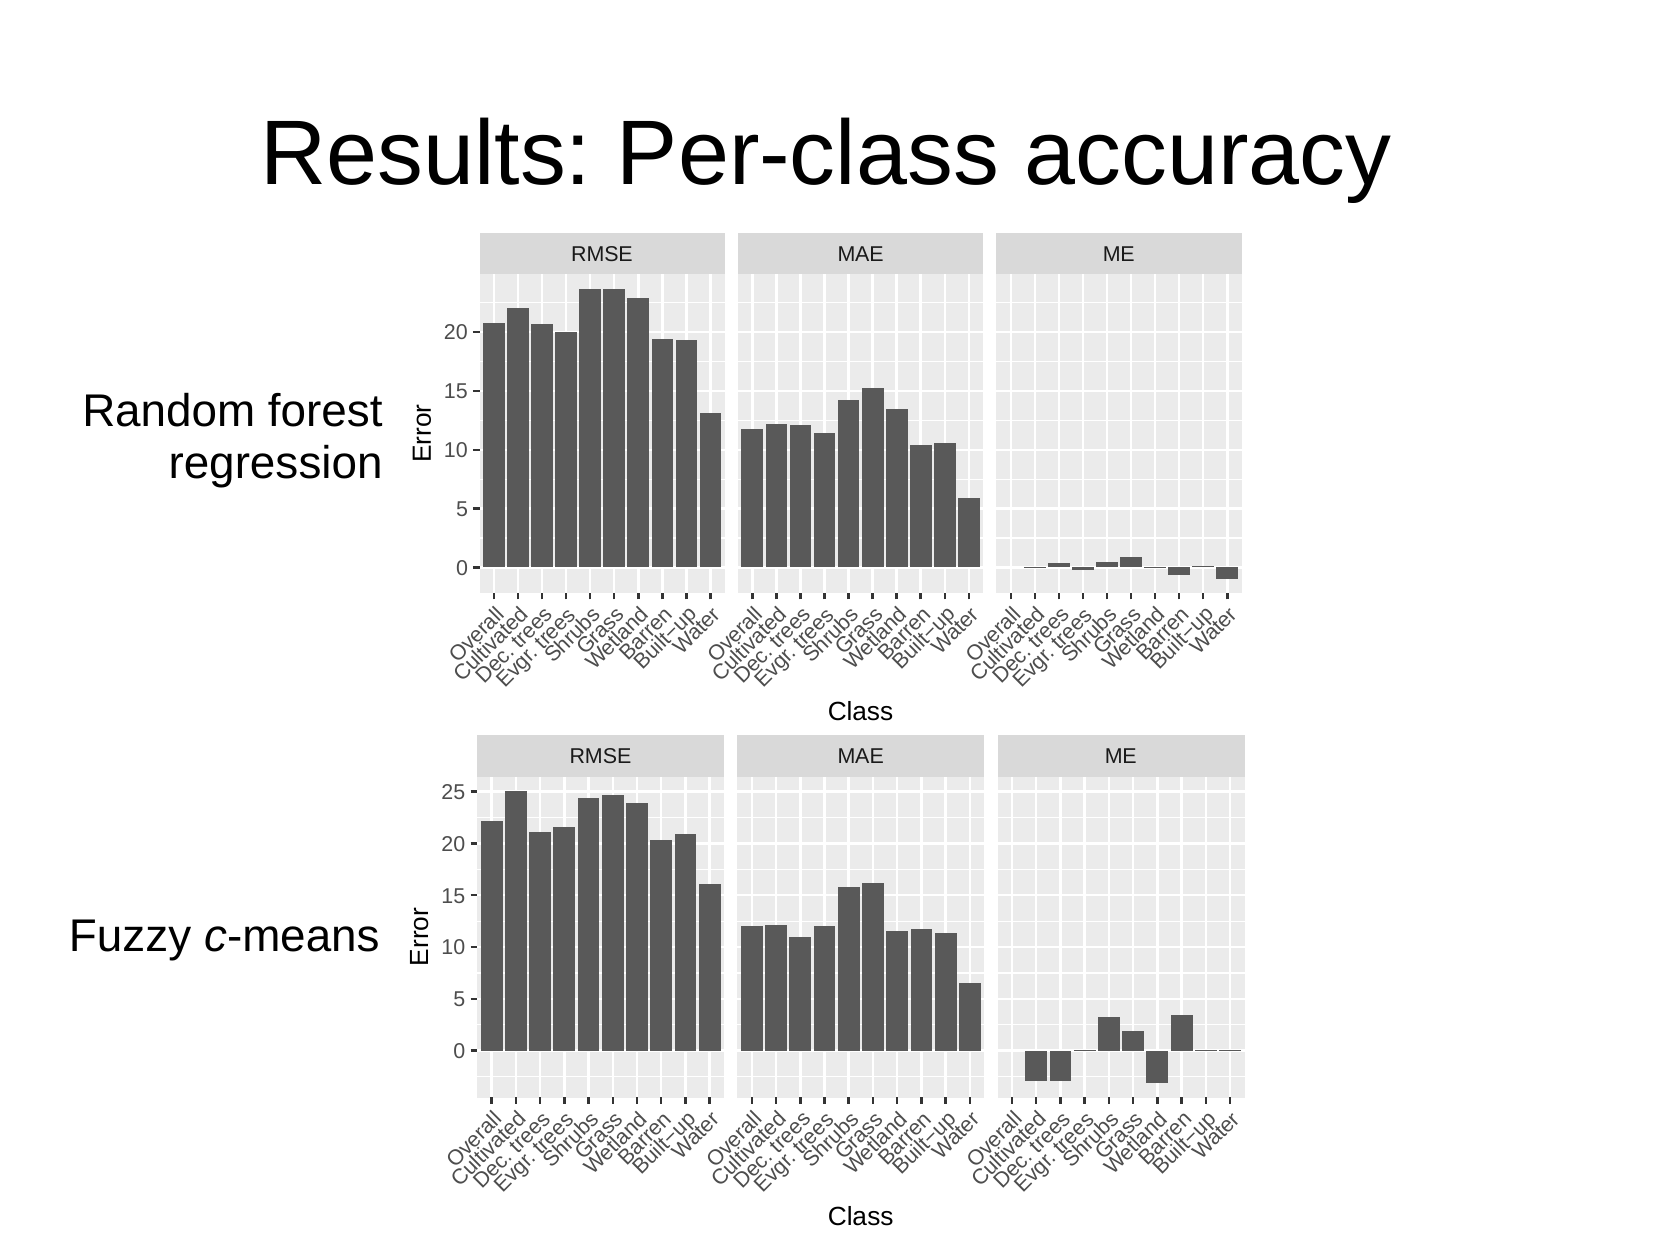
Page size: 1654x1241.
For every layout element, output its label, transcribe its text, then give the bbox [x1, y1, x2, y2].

title Results: Per-class accuracy [82, 49, 1571, 257]
text_box Fuzzy c-means [0, 902, 395, 969]
picture [394, 218, 1260, 1241]
text_box Random forest regression [31, 377, 398, 496]
